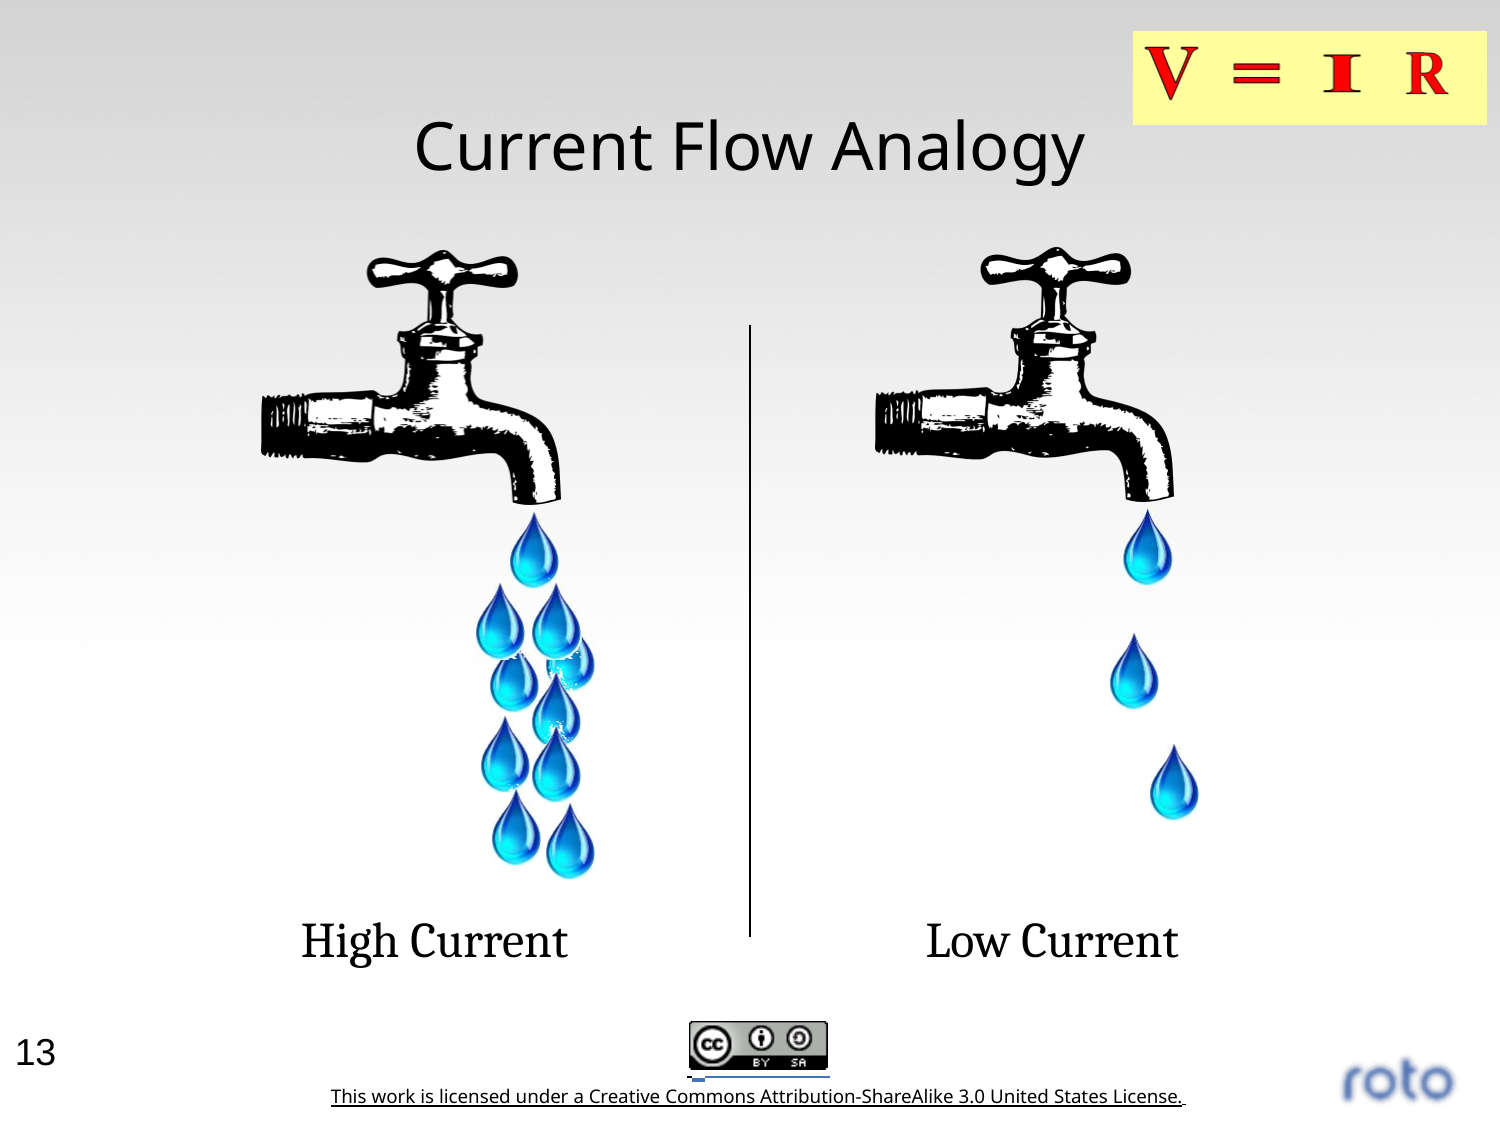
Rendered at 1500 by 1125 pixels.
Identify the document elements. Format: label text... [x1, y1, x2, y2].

text_box High Current [252, 899, 617, 975]
picture [0, 0, 1500, 1125]
text_box Low Current [870, 899, 1235, 975]
title Current Flow Analogy [112, 49, 1388, 238]
